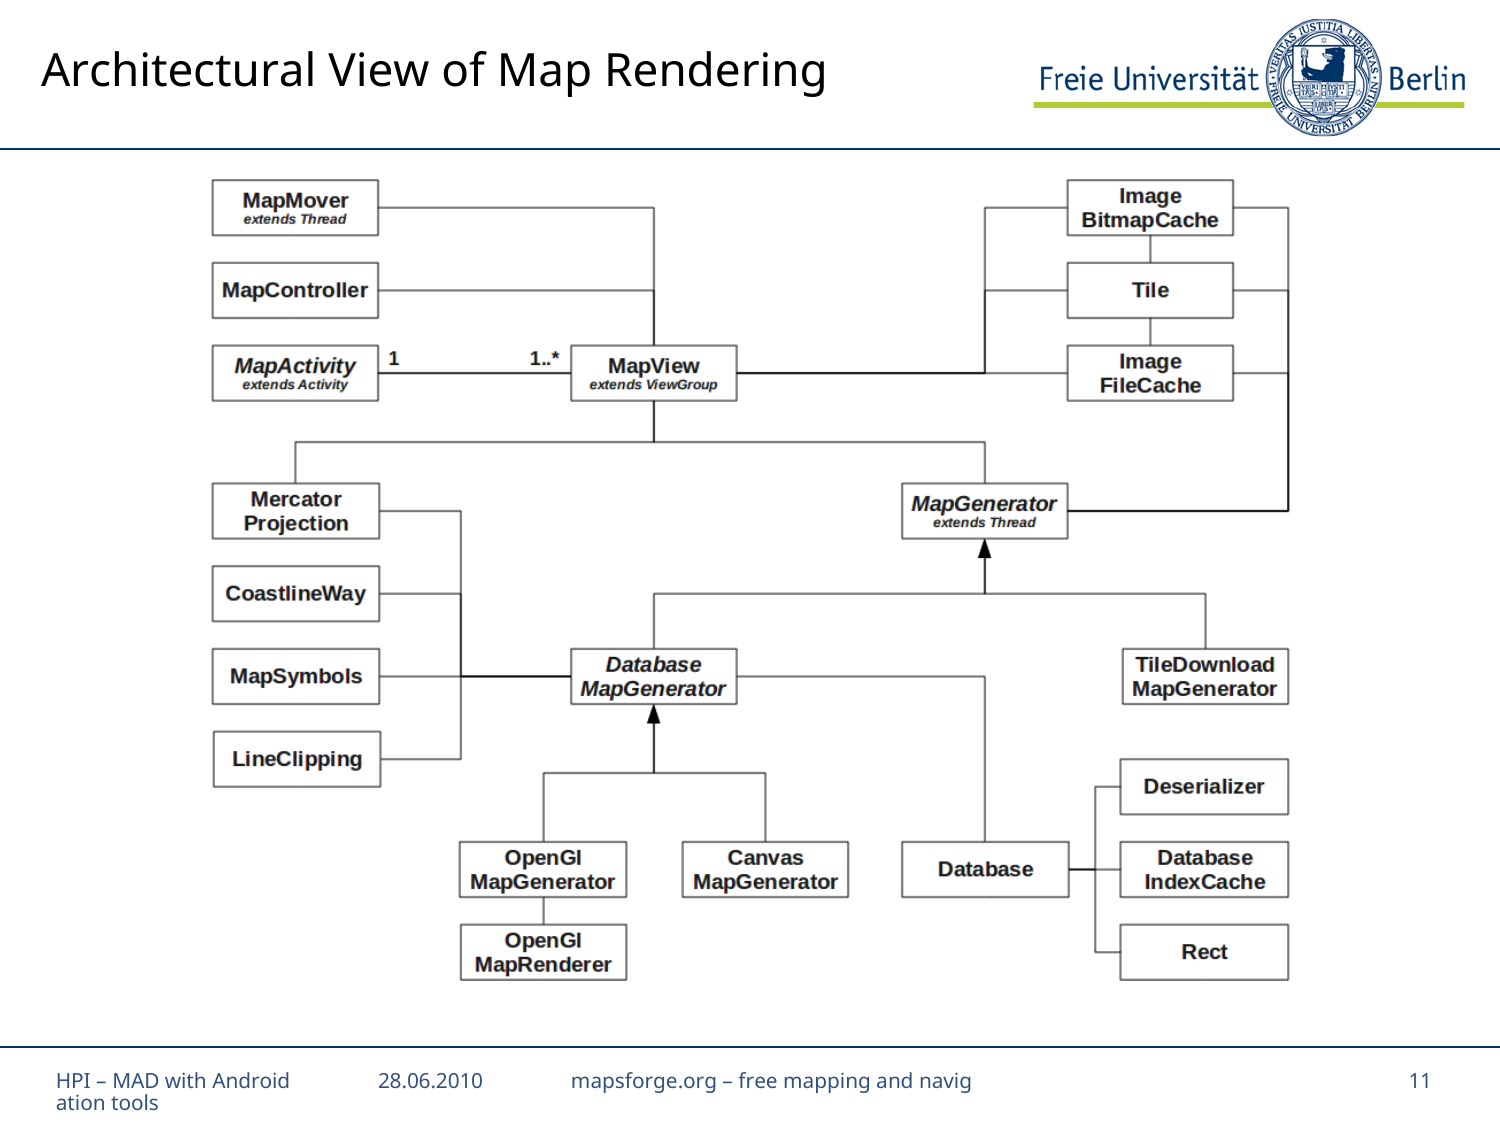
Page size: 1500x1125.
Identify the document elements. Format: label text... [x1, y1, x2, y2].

picture [1033, 19, 1470, 137]
picture [61, 179, 1440, 981]
title Architectural View of Map Rendering [41, 0, 1016, 138]
